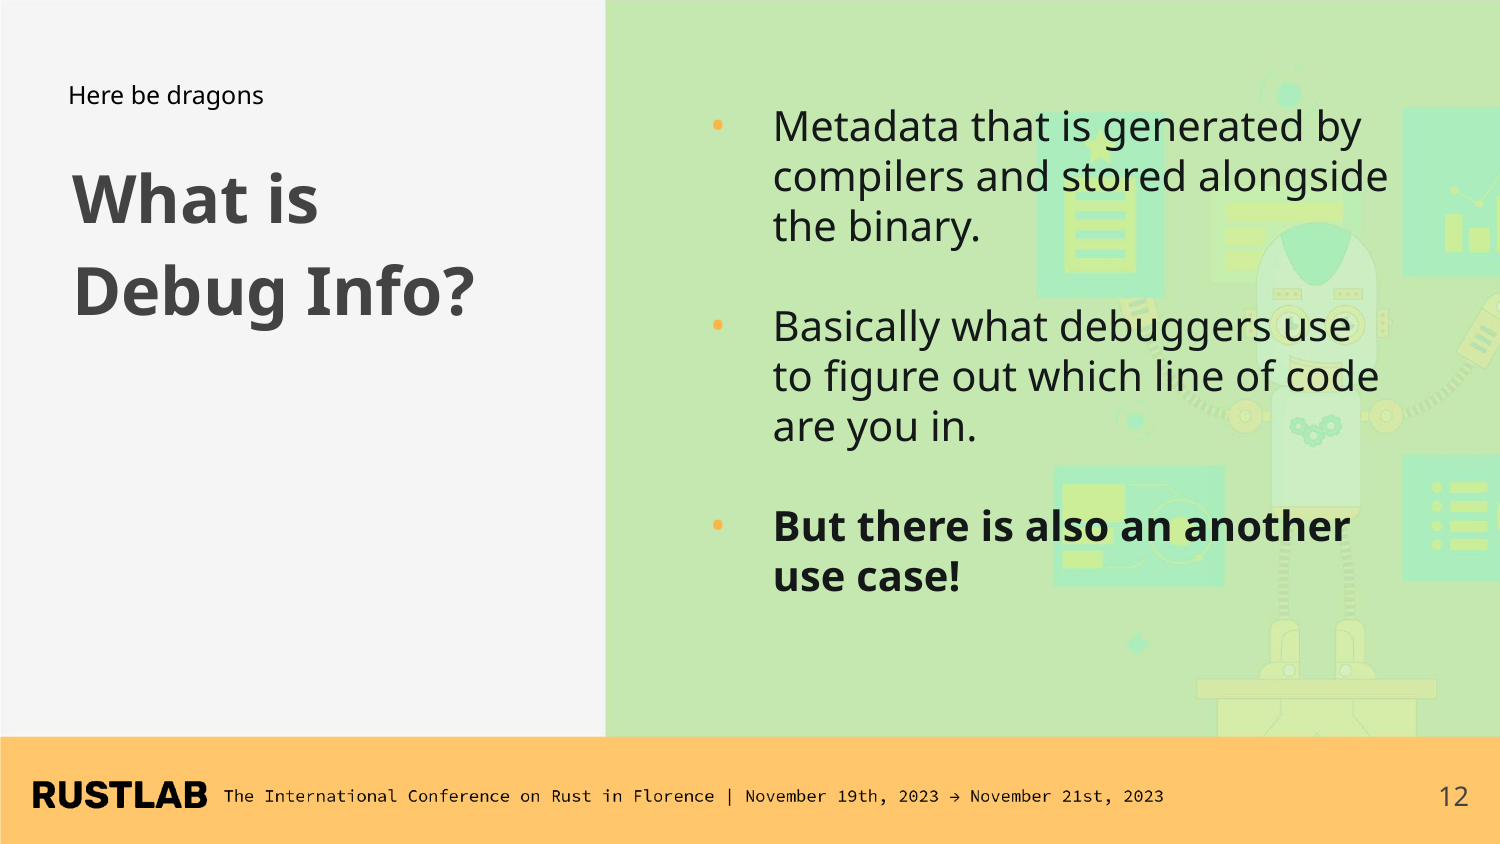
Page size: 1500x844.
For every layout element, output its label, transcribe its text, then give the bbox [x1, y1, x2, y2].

list Metadata that is generated by compilers and stored alongside the binary. Basically what debuggers use to figure out which line of code are you in. But there is also an another use case! [682, 125, 1405, 624]
picture [0, 0, 1500, 844]
title What is Debug Info? [57, 129, 506, 336]
text_box Here be dragons [68, 79, 517, 118]
